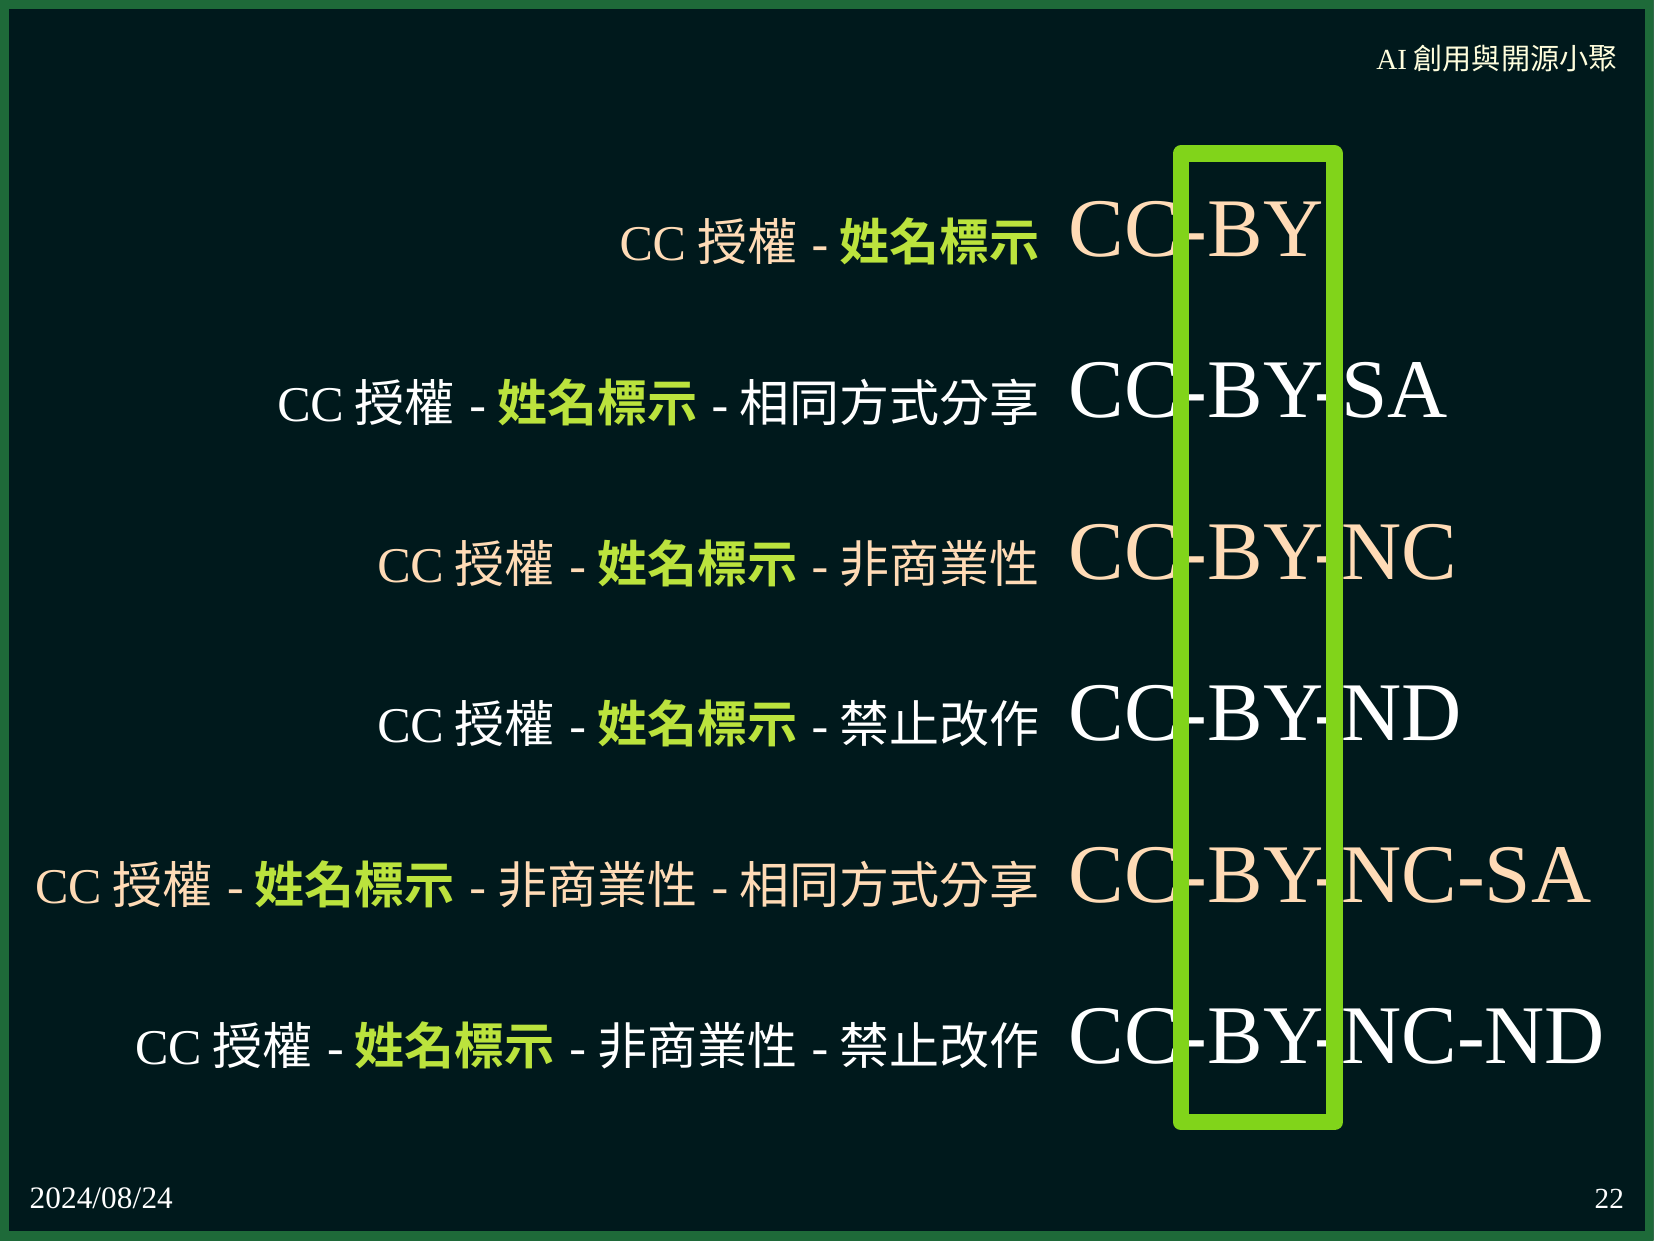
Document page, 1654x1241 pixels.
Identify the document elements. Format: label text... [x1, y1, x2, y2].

title CC-BY CC-BY-SA CC-BY-NC CC-BY-ND CC-BY-NC-SA CC-BY-NC-ND [1343, 181, 1642, 1082]
title CC授權-姓名標示 CC授權-姓名標示-相同方式分享 CC授權-姓名標示-非商業性 CC授權-姓名標示-禁止改作 CC授權-姓名標示-非商業性-相同方式分享 CC授權-姓名標示-非商業性-禁止改作 [23, 114, 1040, 1079]
title CC-BY CC-BY-SA CC-BY-NC CC-BY-ND CC-BY-NC-SA CC-BY-NC-ND [1068, 181, 1173, 1082]
title CC-BY CC-BY-SA CC-BY-NC CC-BY-ND CC-BY-NC-SA CC-BY-NC-ND [1189, 181, 1326, 1082]
